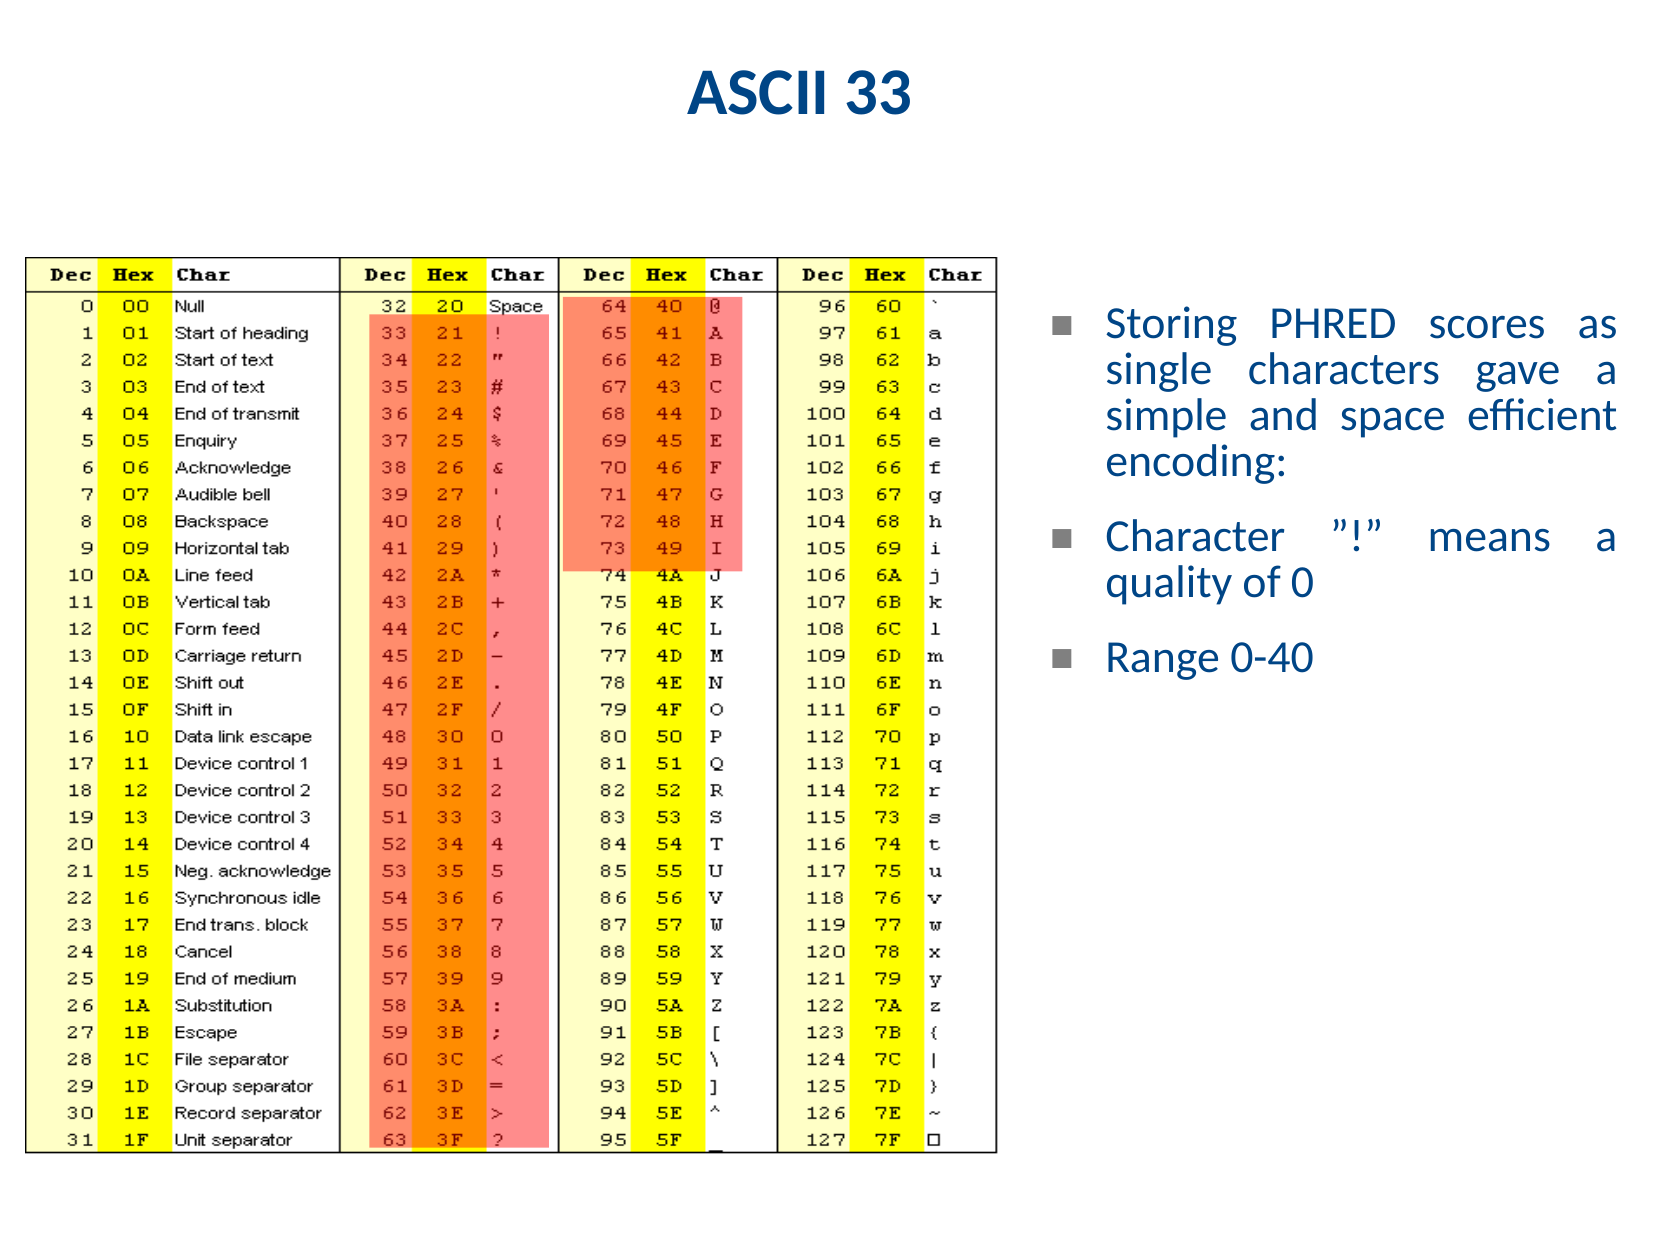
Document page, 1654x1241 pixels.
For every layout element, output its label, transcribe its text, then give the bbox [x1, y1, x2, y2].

title ASCII 33 [55, 18, 1544, 177]
text_box [562, 296, 743, 572]
text_box [369, 314, 549, 1148]
picture [25, 257, 1001, 1158]
list Storing PHRED scores as single characters gave a simple and space efficient encoding: Character ”!” means a quality of 0 Range 0-40 [1034, 304, 1619, 1124]
